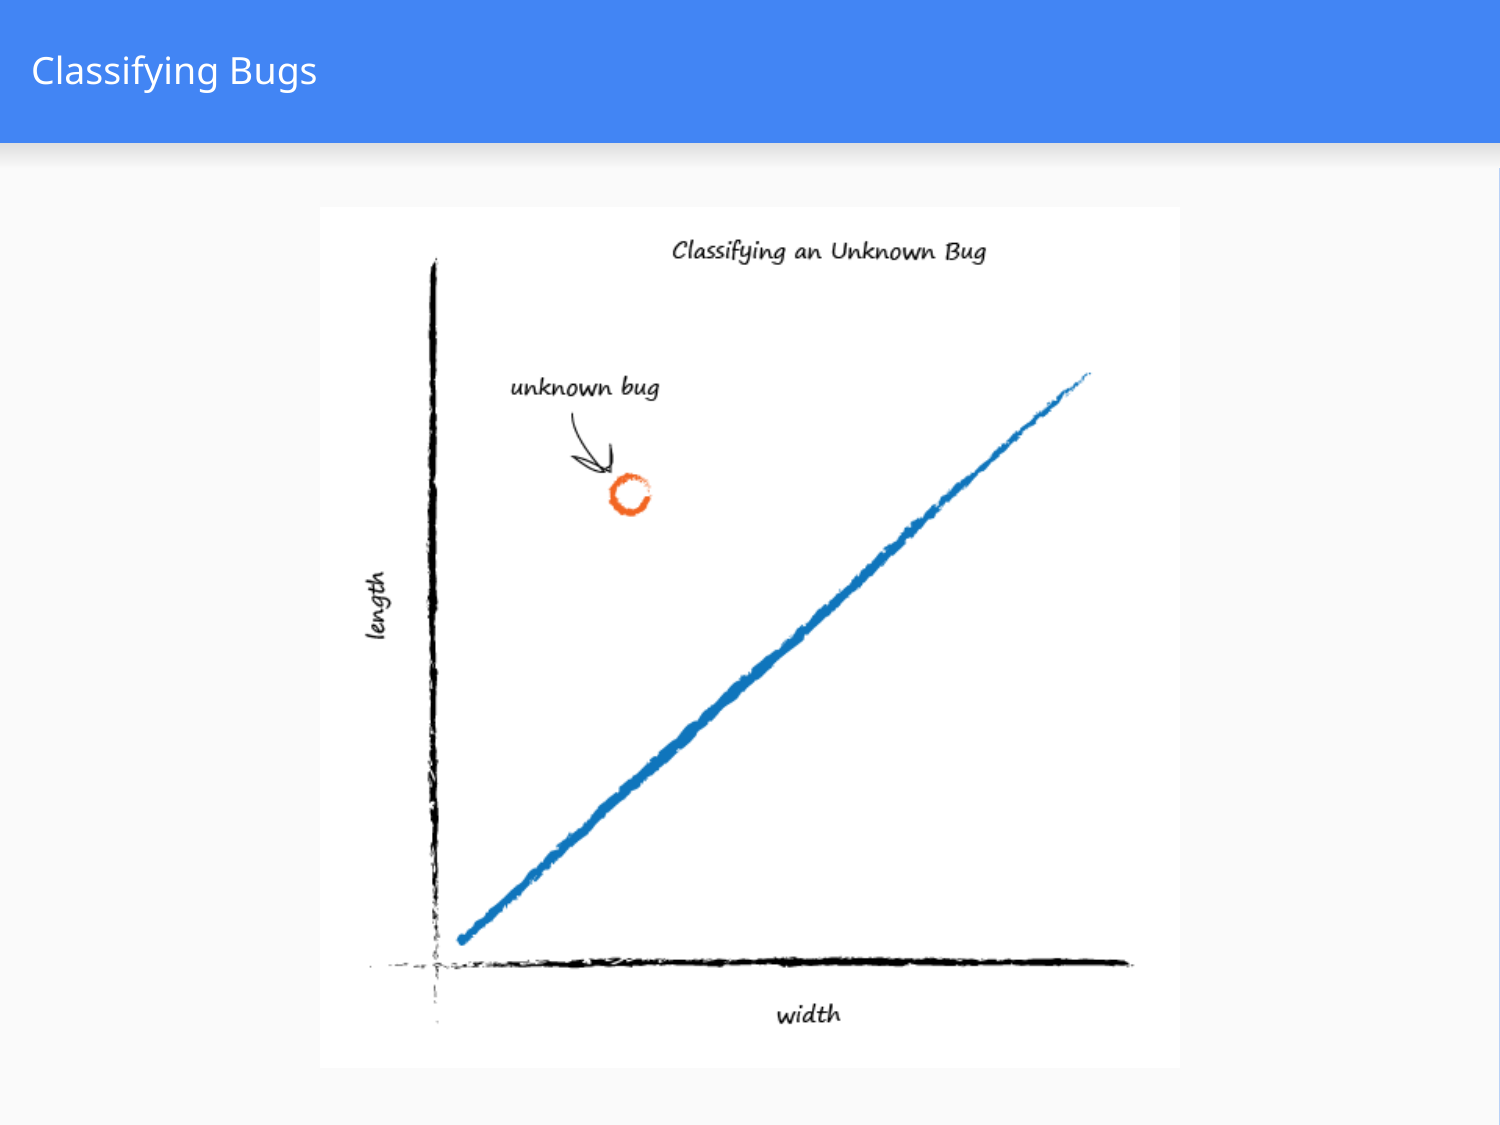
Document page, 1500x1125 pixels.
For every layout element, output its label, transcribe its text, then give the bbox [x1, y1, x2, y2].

title Classifying Bugs [16, 3, 1464, 136]
picture [320, 207, 1180, 1068]
